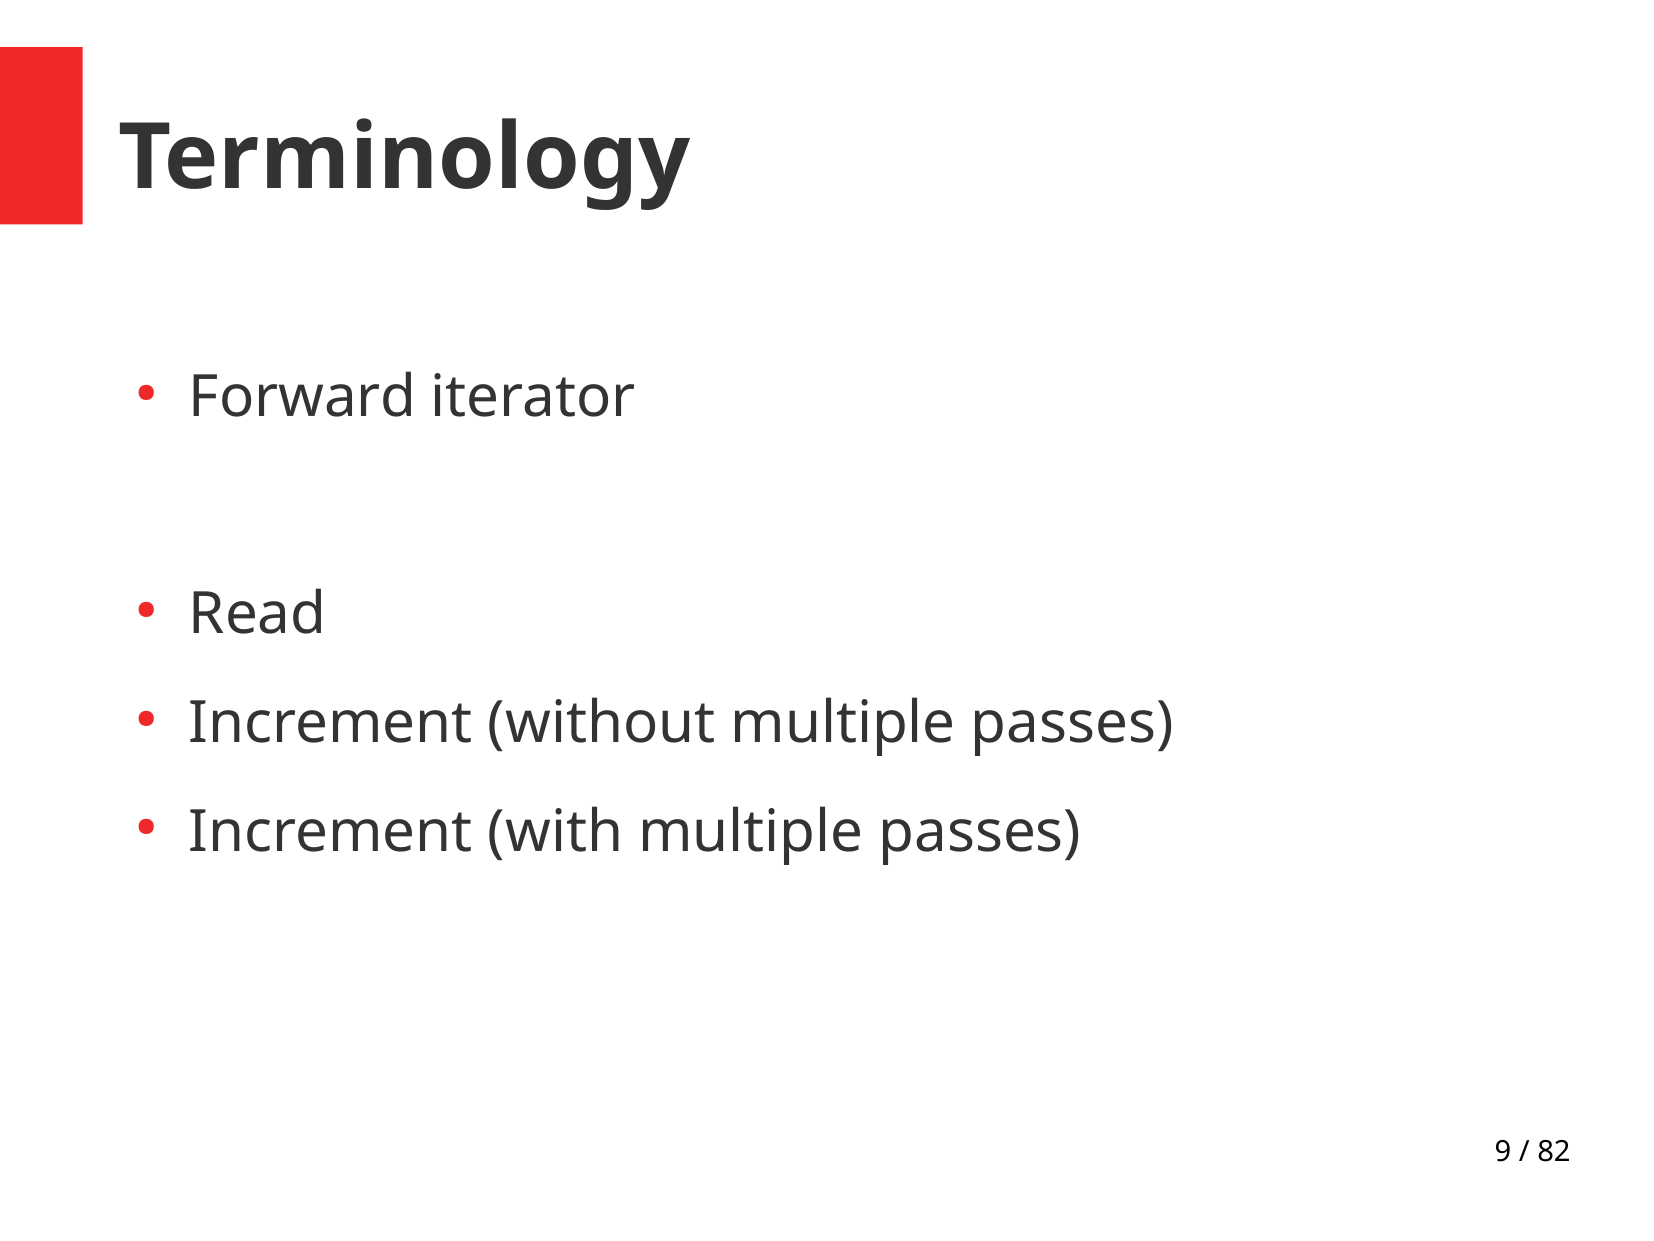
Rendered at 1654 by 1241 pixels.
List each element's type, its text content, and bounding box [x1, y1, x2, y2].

title Terminology [118, 49, 1571, 257]
list Forward iterator Read Increment (without multiple passes) Increment (with multiple passes) [118, 354, 1536, 1074]
